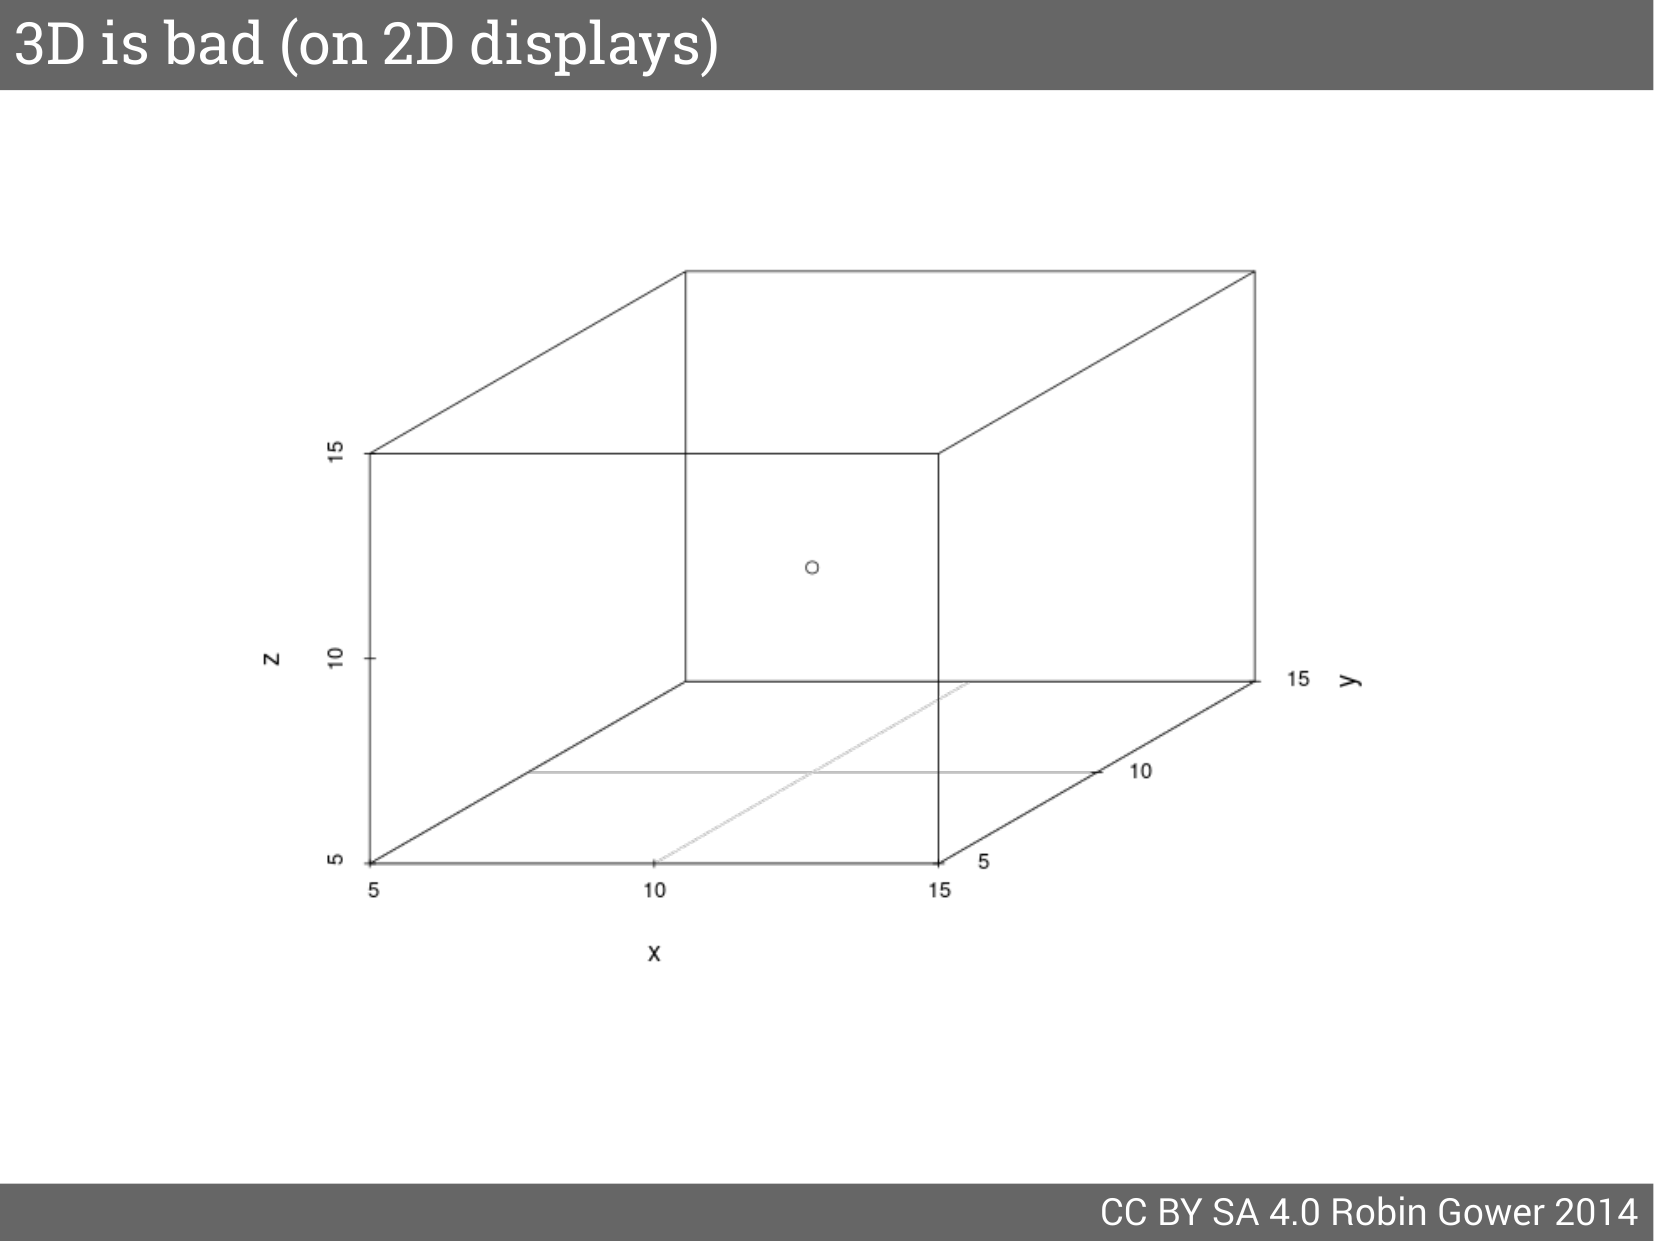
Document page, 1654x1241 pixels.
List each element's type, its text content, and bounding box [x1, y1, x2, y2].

text_box 3D is bad (on 2D displays) [0, 0, 1654, 89]
picture [234, 116, 1414, 1052]
text_box CC BY SA 4.0 Robin Gower 2014 [0, 1183, 1654, 1241]
